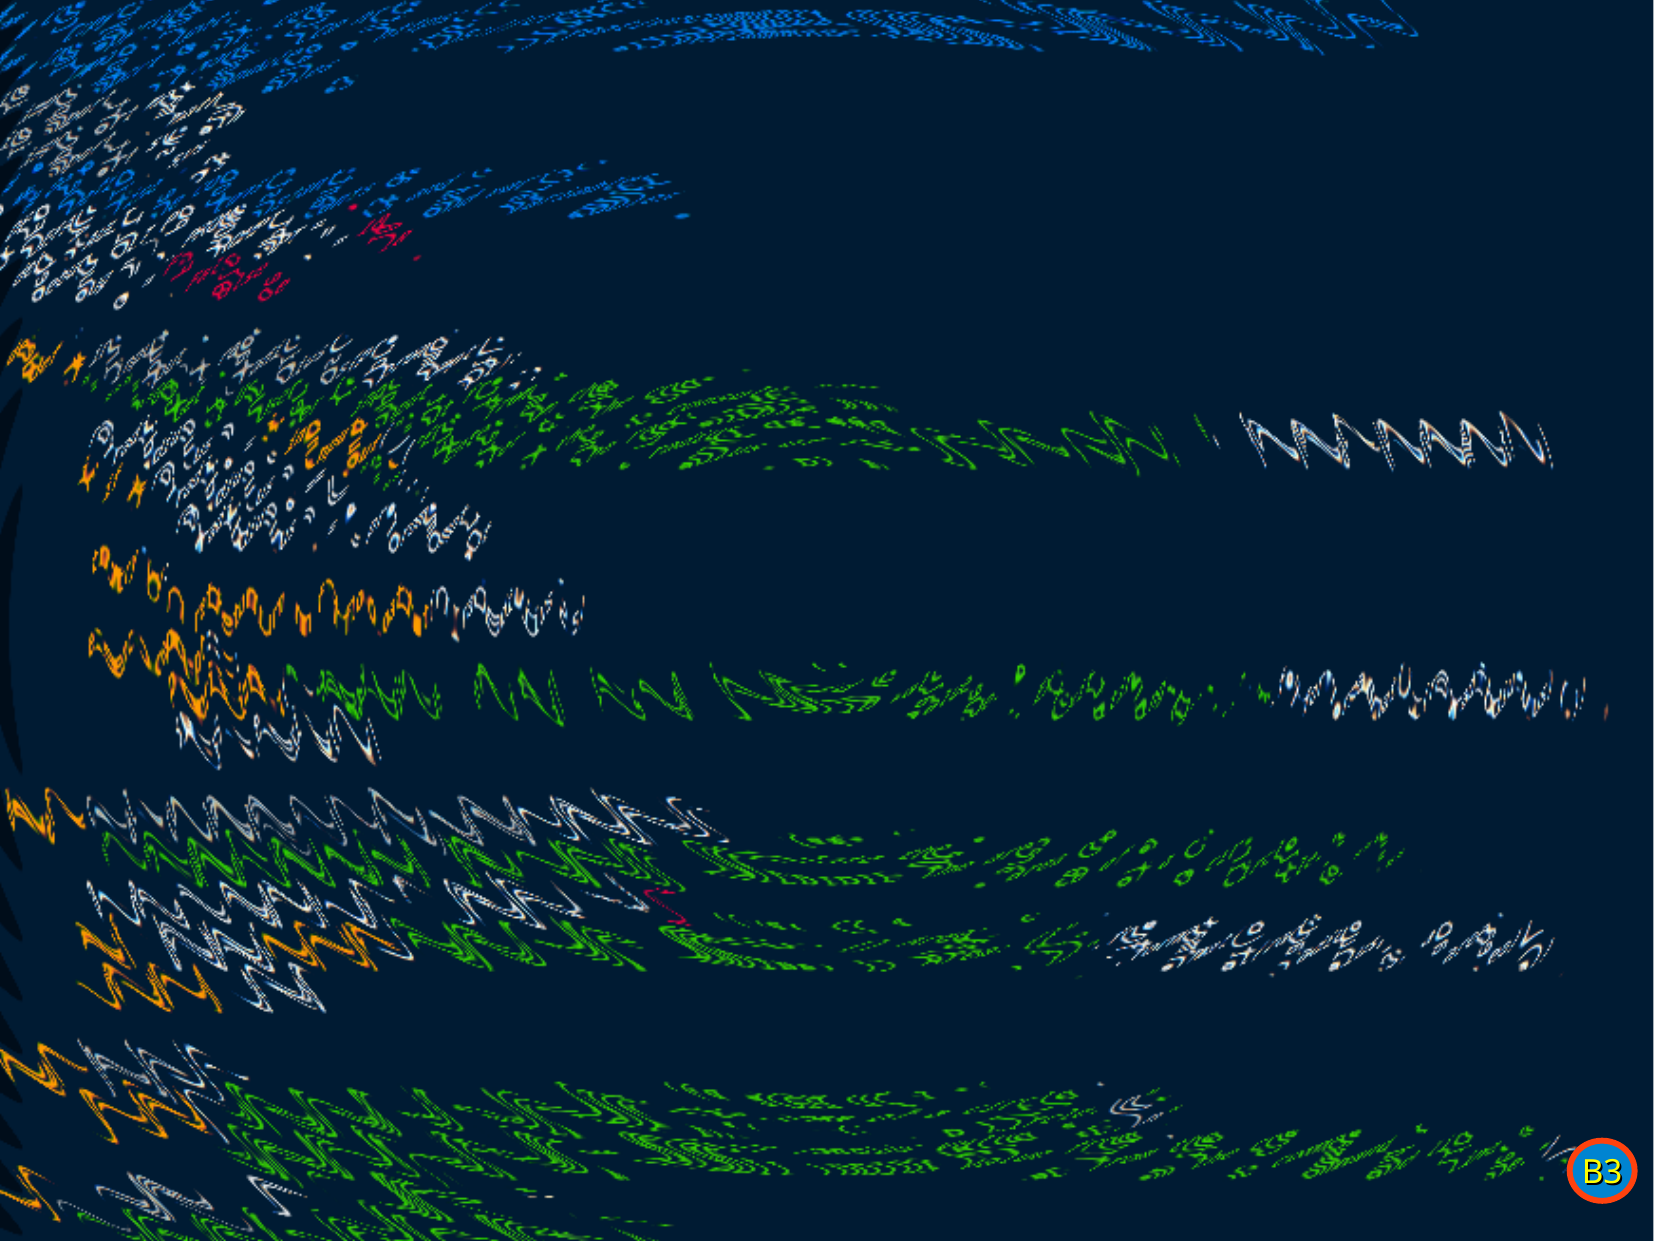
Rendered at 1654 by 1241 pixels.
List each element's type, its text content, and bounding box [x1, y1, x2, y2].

picture [0, 0, 1654, 1241]
text_box B3 [1569, 1140, 1635, 1201]
